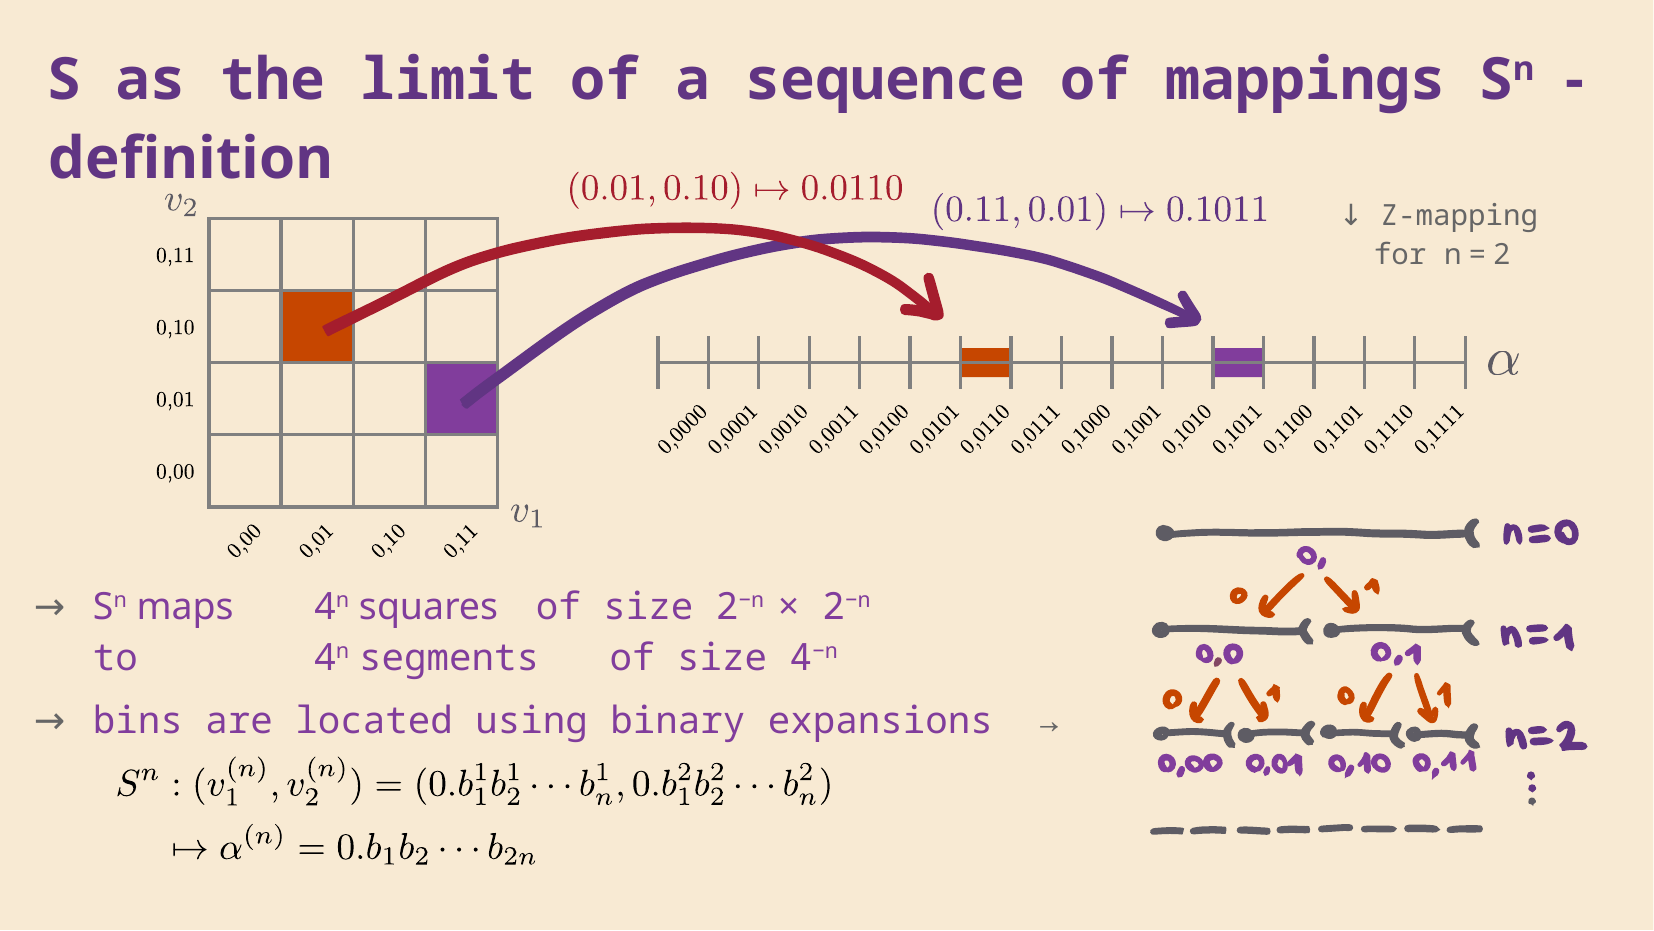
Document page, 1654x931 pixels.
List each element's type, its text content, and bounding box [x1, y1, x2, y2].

text_box [596, 793, 613, 806]
text_box [784, 769, 798, 797]
text_box [476, 762, 486, 781]
text_box [820, 767, 830, 805]
text_box [507, 787, 520, 805]
text_box [246, 823, 253, 850]
list Sn maps 4n squares of size 2−n × 2−n to 4n segments of size 4−n bins are located using binary expansions → [33, 579, 1144, 796]
text_box [519, 852, 536, 865]
text_box [308, 756, 316, 783]
text_box [229, 756, 236, 783]
text_box [800, 762, 812, 781]
text_box [662, 769, 677, 797]
text_box [695, 769, 710, 797]
text_box [488, 832, 503, 860]
text_box [255, 832, 272, 844]
text_box [195, 767, 205, 805]
text_box [417, 767, 427, 805]
text_box [337, 756, 345, 783]
text_box [415, 847, 428, 865]
text_box [173, 839, 207, 860]
text_box ↓ Z-mapping for n = 2 [1323, 186, 1654, 273]
text_box [318, 764, 335, 777]
text_box [207, 779, 224, 797]
text_box [458, 769, 473, 797]
text_box [580, 769, 595, 797]
text_box [678, 762, 691, 781]
text_box [238, 764, 255, 777]
text_box [220, 842, 242, 860]
text_box [117, 769, 140, 797]
picture [131, 171, 1588, 835]
title S as the limit of a sequence of mappings Sn - definition [48, 36, 1604, 202]
text_box [287, 779, 304, 797]
text_box [504, 847, 517, 865]
text_box [227, 788, 237, 806]
text_box [597, 762, 608, 781]
text_box [491, 769, 506, 797]
text_box [618, 791, 623, 803]
text_box [711, 762, 723, 781]
text_box [272, 791, 278, 803]
text_box [799, 793, 816, 806]
text_box [633, 770, 650, 797]
text_box [384, 847, 394, 865]
text_box [305, 788, 318, 806]
text_box [400, 832, 414, 860]
text_box [351, 767, 361, 805]
text_box [367, 832, 381, 860]
text_box [275, 823, 282, 850]
text_box [141, 768, 158, 781]
text_box [508, 762, 519, 781]
text_box [429, 770, 446, 797]
text_box [257, 756, 265, 783]
text_box [711, 787, 723, 805]
text_box [679, 787, 690, 805]
text_box [476, 787, 486, 805]
text_box [337, 834, 354, 860]
